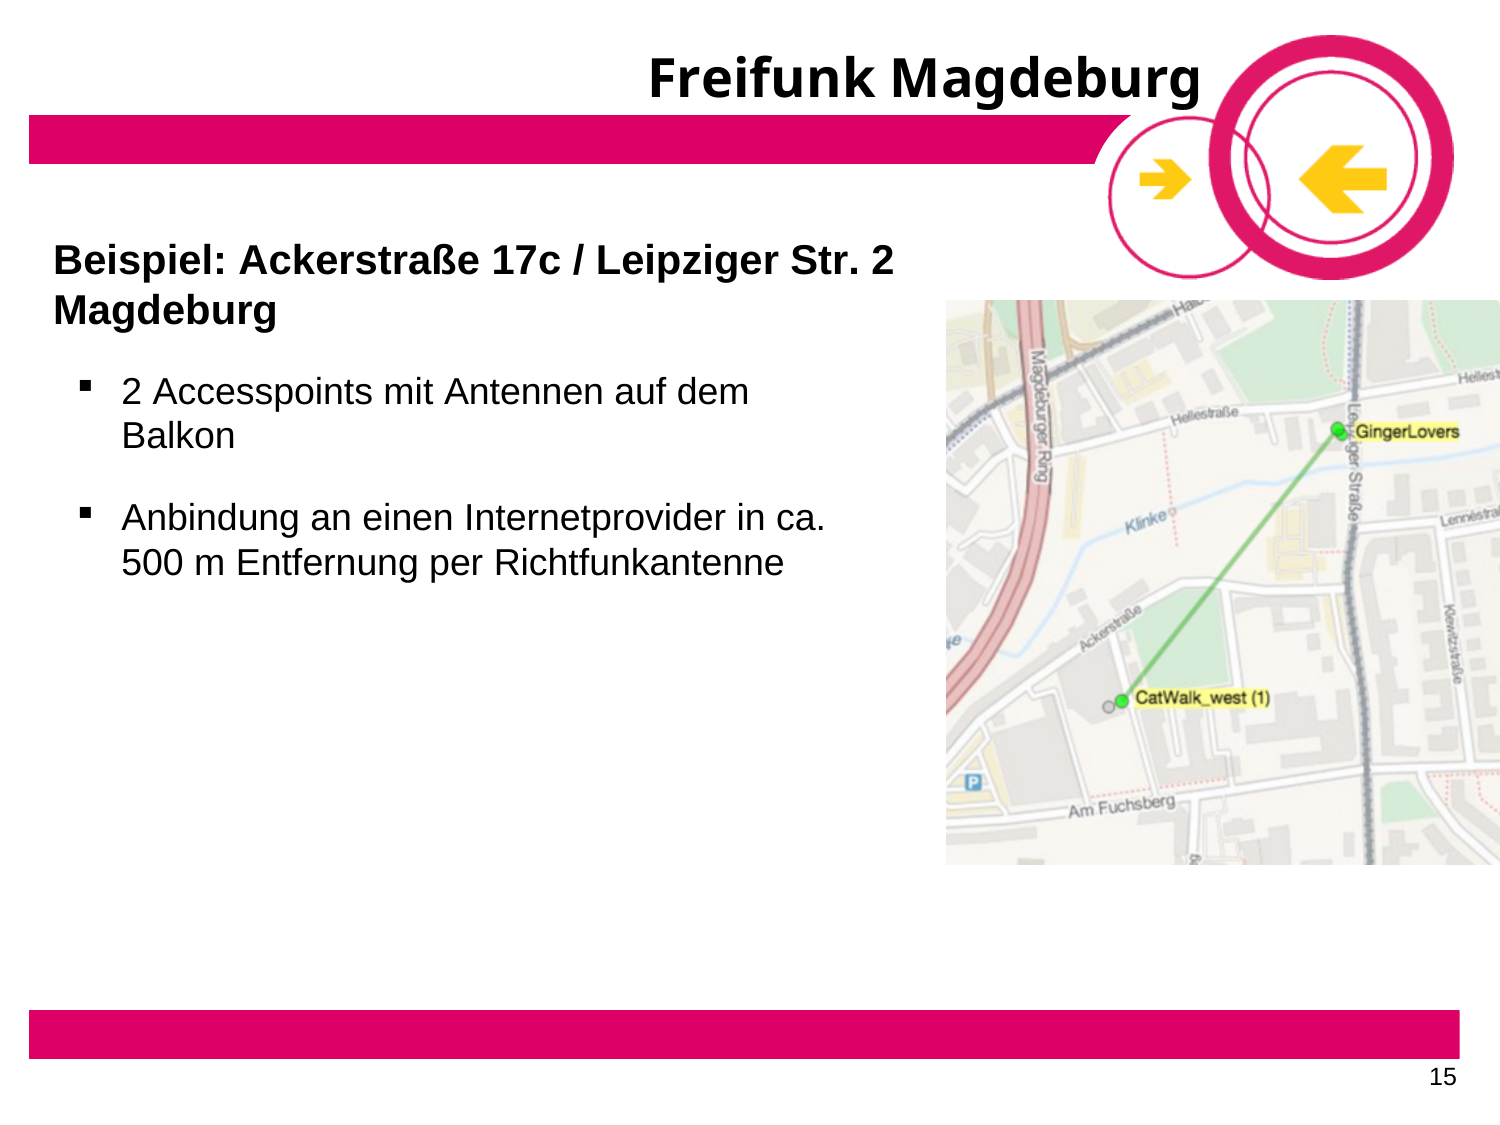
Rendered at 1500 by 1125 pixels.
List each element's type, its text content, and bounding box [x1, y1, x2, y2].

text_box Beispiel: Ackerstraße 17c / Leipziger Str. 2 Magdeburg [53, 233, 1046, 338]
text_box 2 Accesspoints mit Antennen auf dem Balkon Anbindung an einen Internetprovider in ca. 500 m Entfernung per Richtfunkantenne [47, 367, 1266, 1005]
picture [946, 300, 1500, 865]
picture [1107, 35, 1454, 280]
